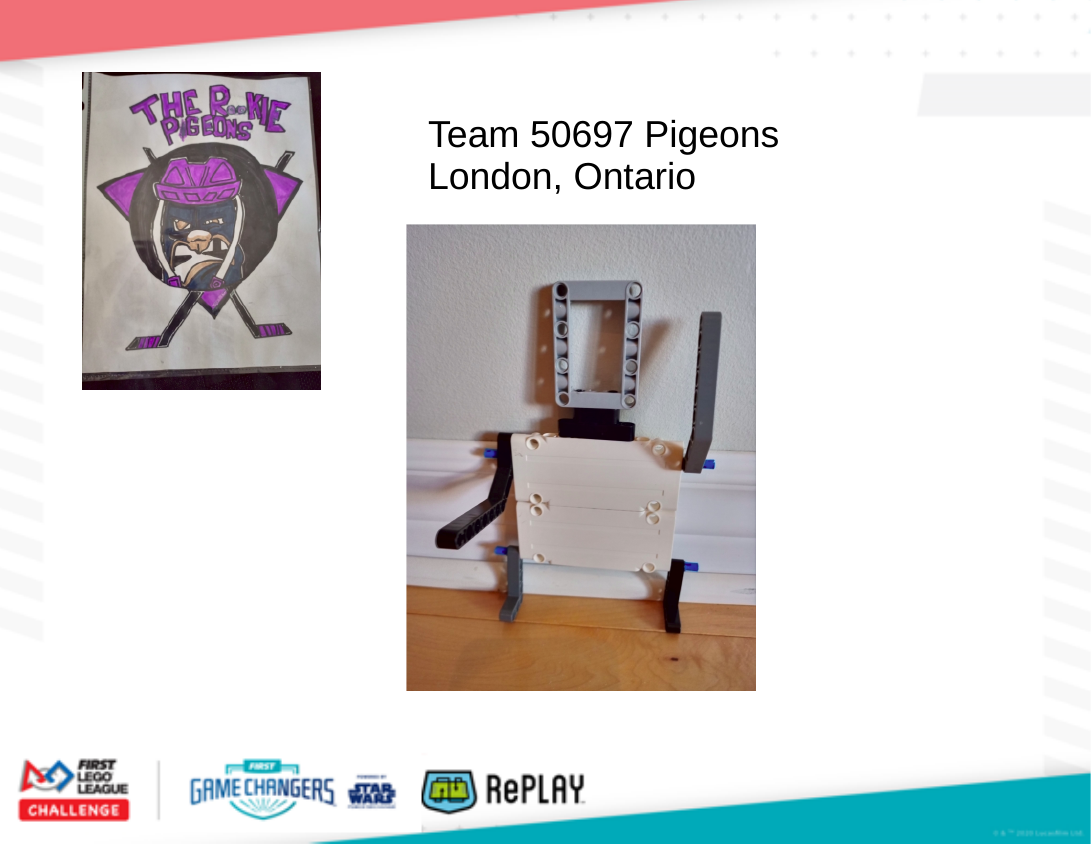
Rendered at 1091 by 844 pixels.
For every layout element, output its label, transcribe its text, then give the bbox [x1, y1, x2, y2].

text_box Team 50697 Pigeons London, Ontario [413, 106, 957, 206]
picture [0, 0, 1091, 844]
